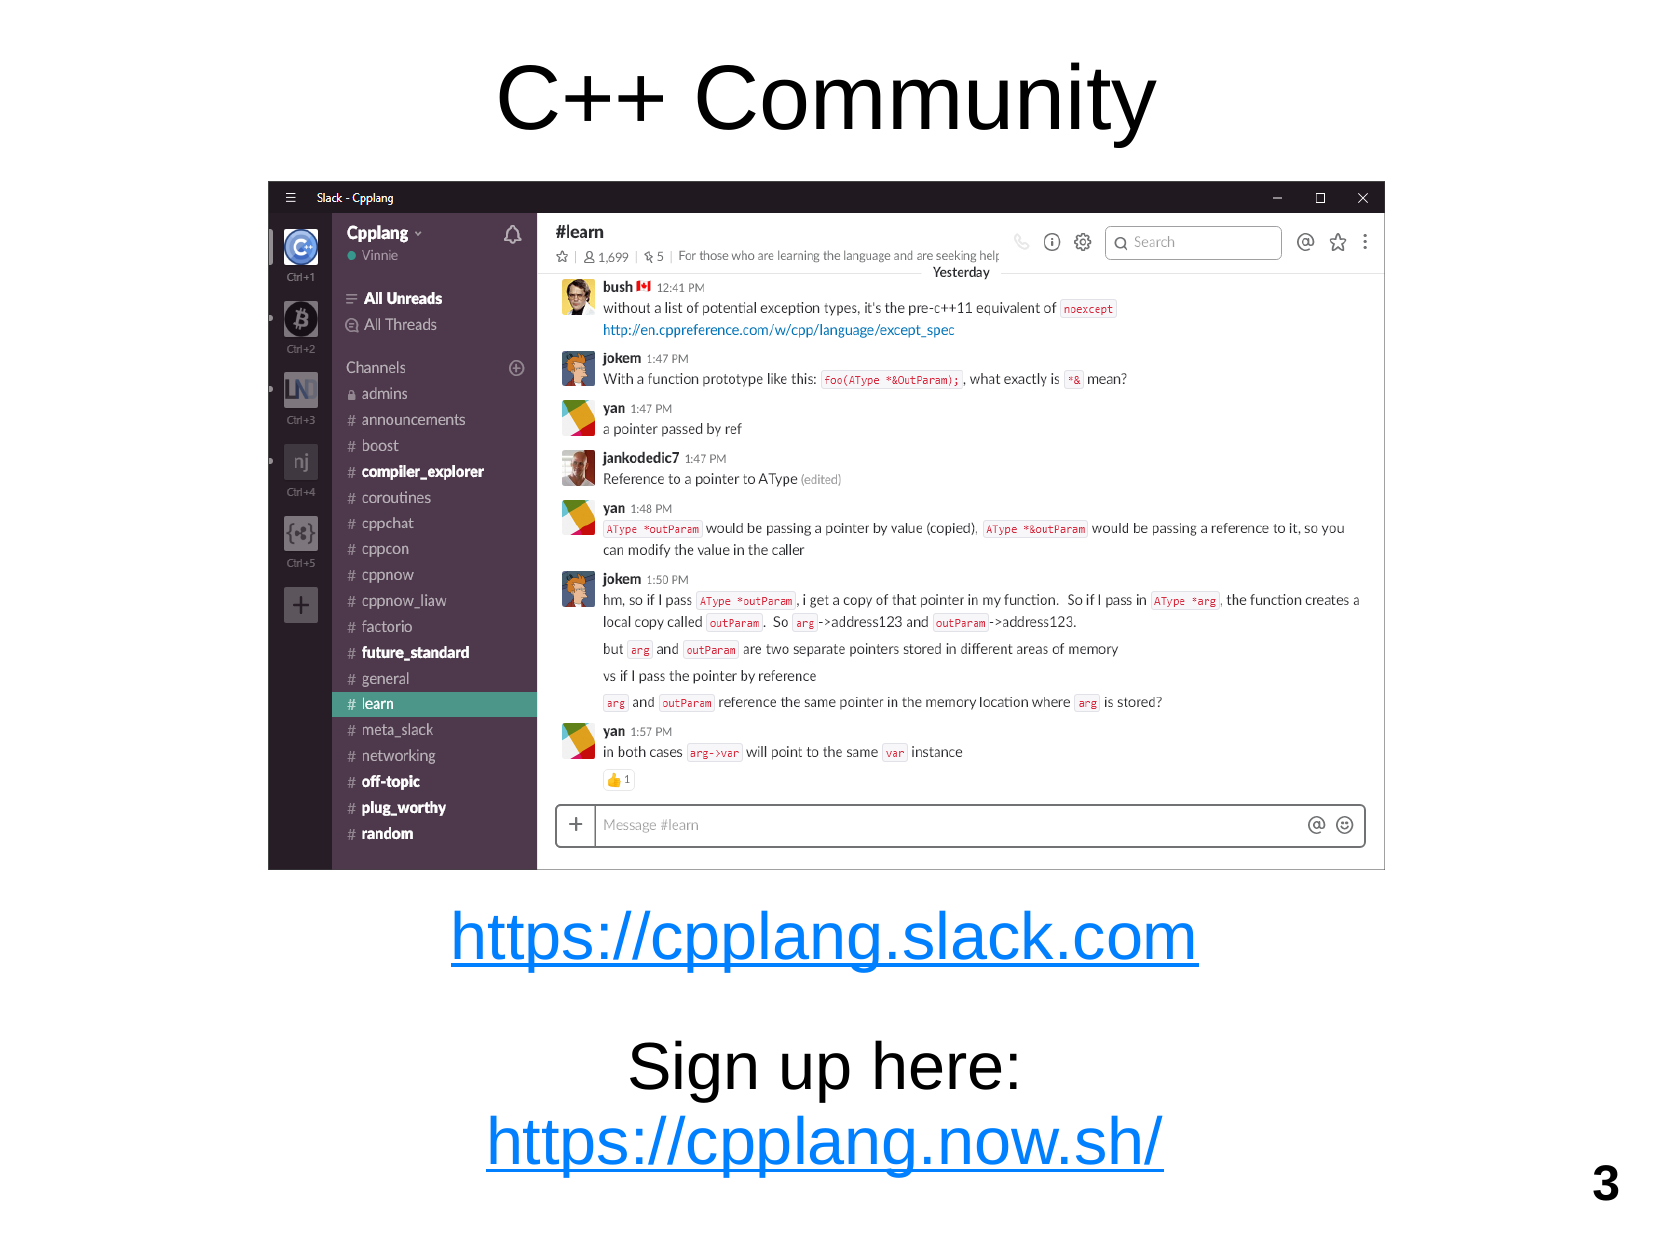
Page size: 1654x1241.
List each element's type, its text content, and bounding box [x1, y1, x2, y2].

picture [268, 181, 1385, 871]
text_box https://cpplang.slack.com Sign up here: https://cpplang.now.sh/ [135, 891, 1516, 1186]
title C++ Community [82, 15, 1571, 181]
